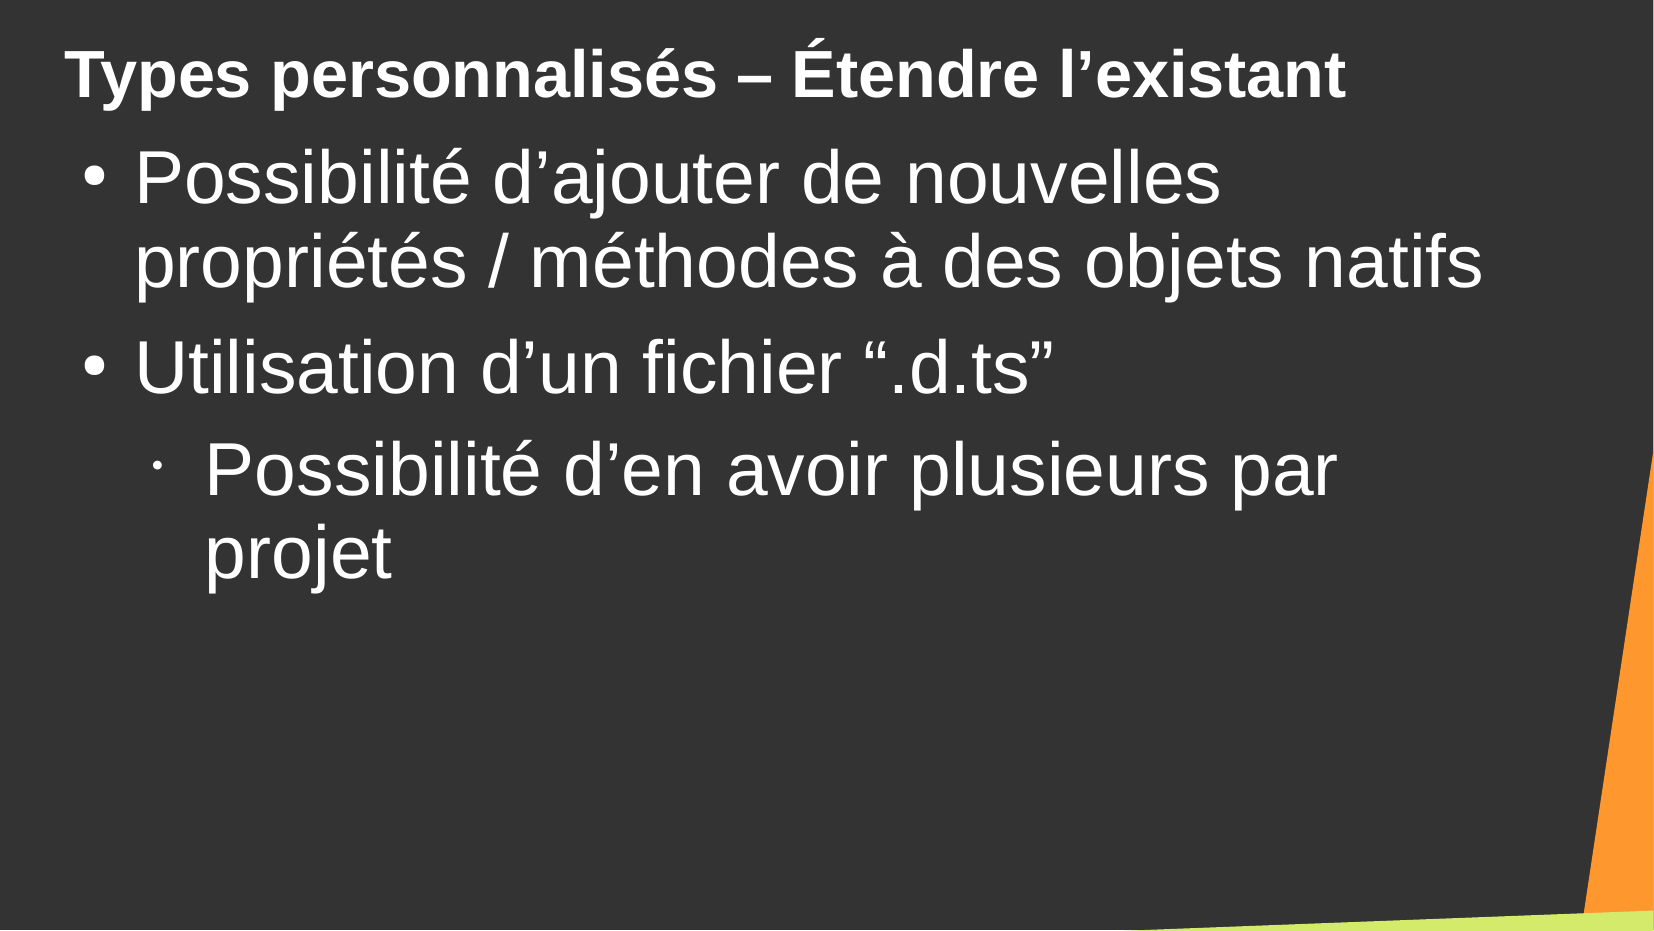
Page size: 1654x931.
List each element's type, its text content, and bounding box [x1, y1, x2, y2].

text_box [1118, 446, 1654, 931]
title Types personnalisés – Étendre l’existant [64, 37, 1388, 115]
list Possibilité d’ajouter de nouvelles propriétés / méthodes à des objets natifs Utilisation d’un fichier “.d.ts” Possibilité d’en avoir plusieurs par projet [63, 135, 1542, 626]
